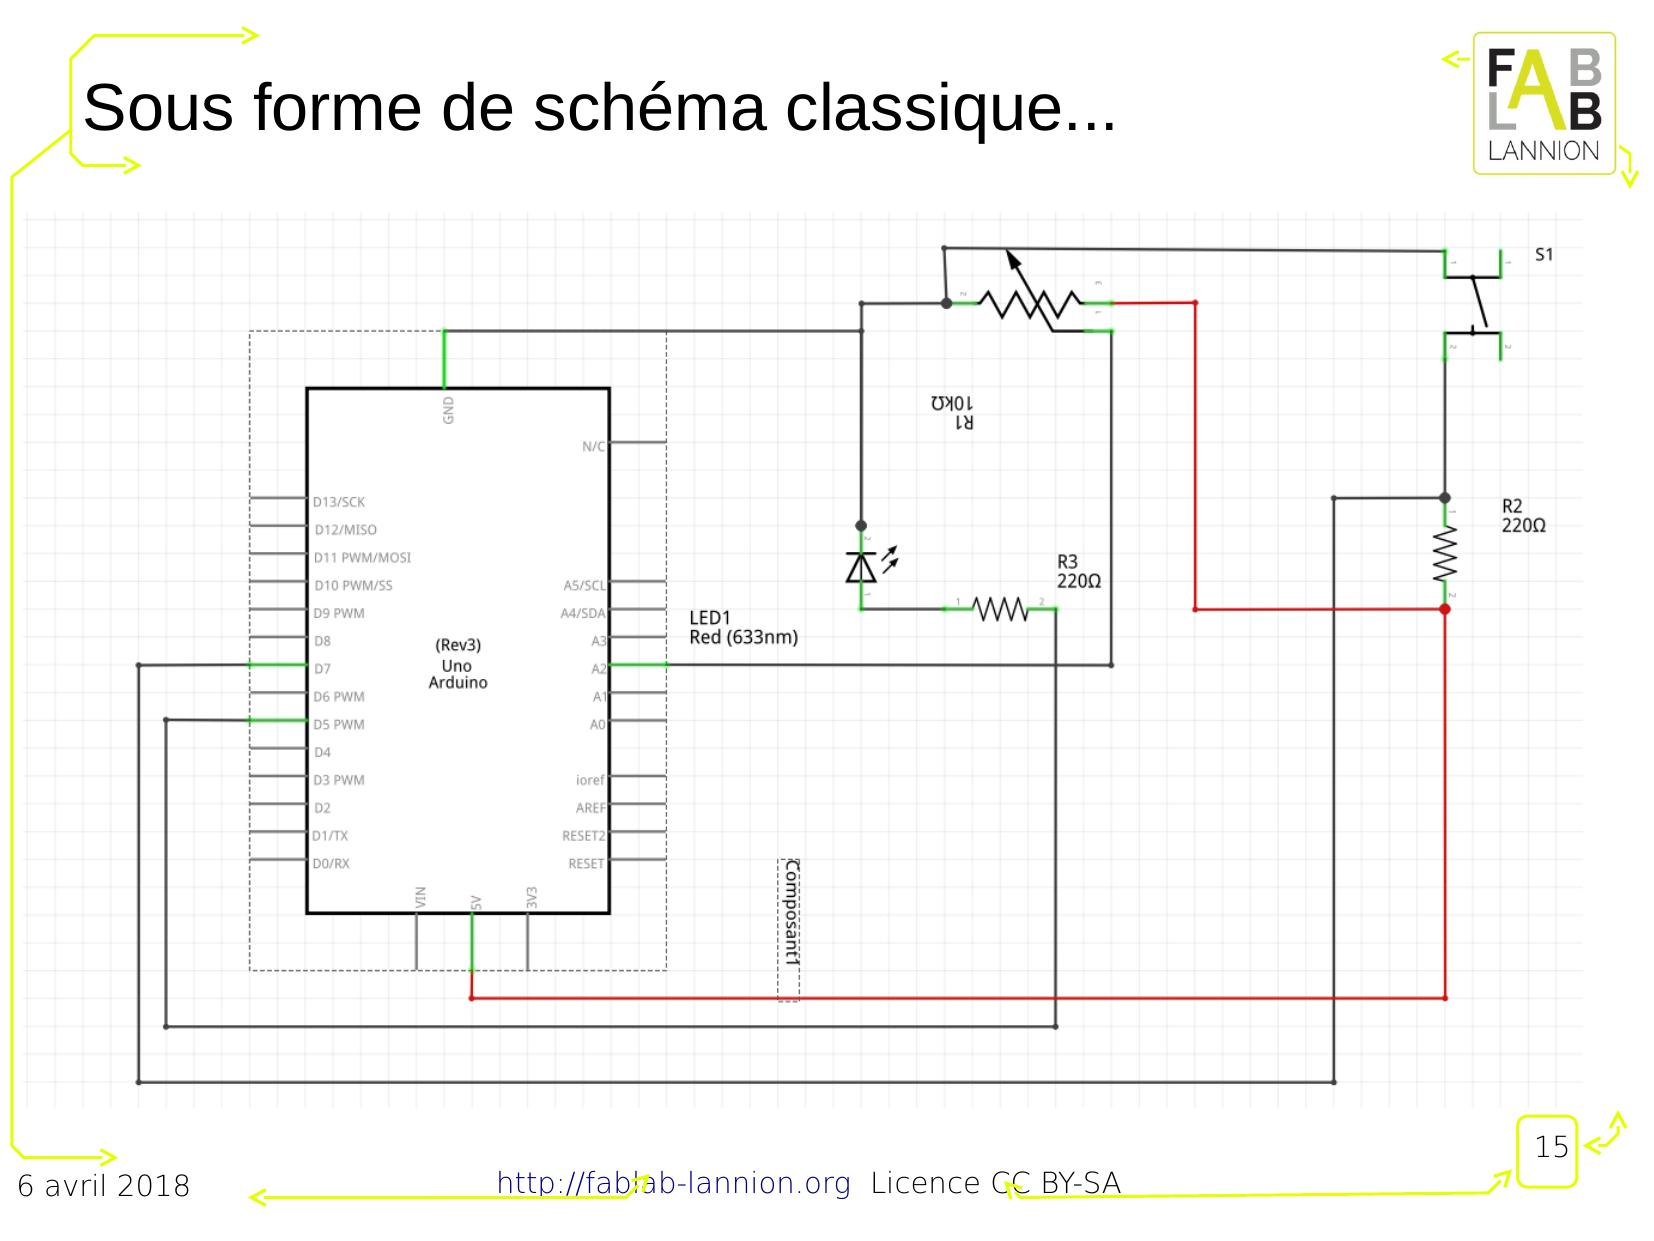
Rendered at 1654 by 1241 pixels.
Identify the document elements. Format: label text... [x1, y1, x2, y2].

picture [1470, 29, 1619, 178]
title Sous forme de schéma classique... [82, 49, 1441, 166]
picture [23, 212, 1583, 1108]
